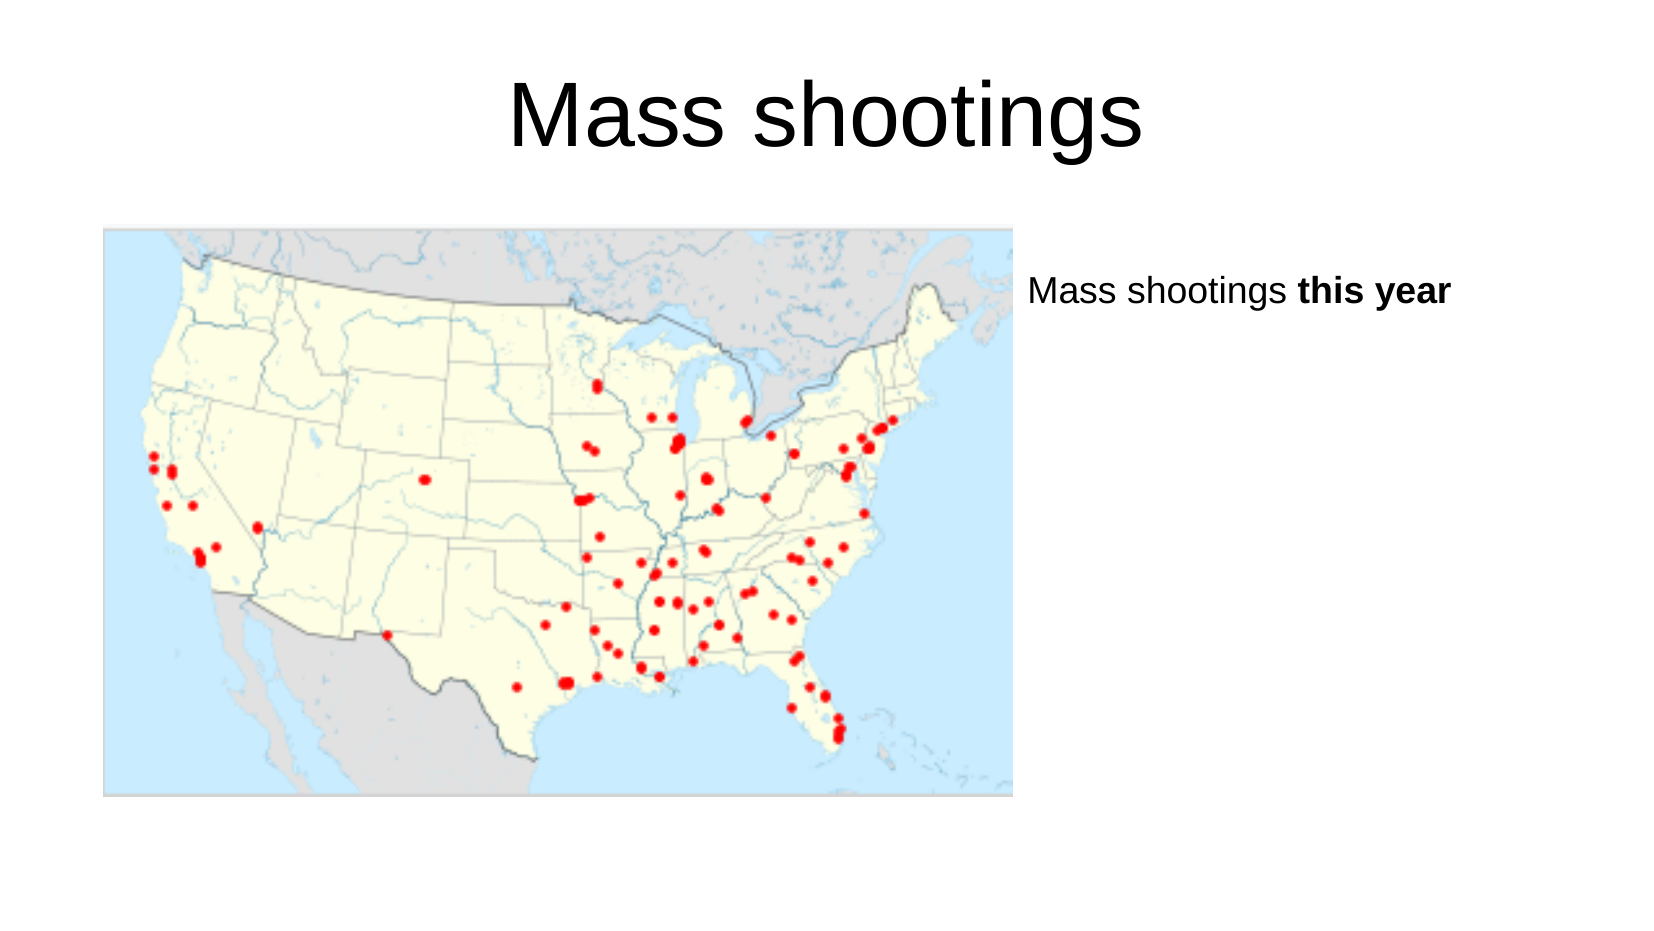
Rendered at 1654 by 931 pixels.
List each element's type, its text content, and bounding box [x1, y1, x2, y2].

title Mass shootings [82, 37, 1571, 193]
text_box Mass shootings this year [1012, 262, 1467, 320]
picture [103, 224, 1013, 798]
